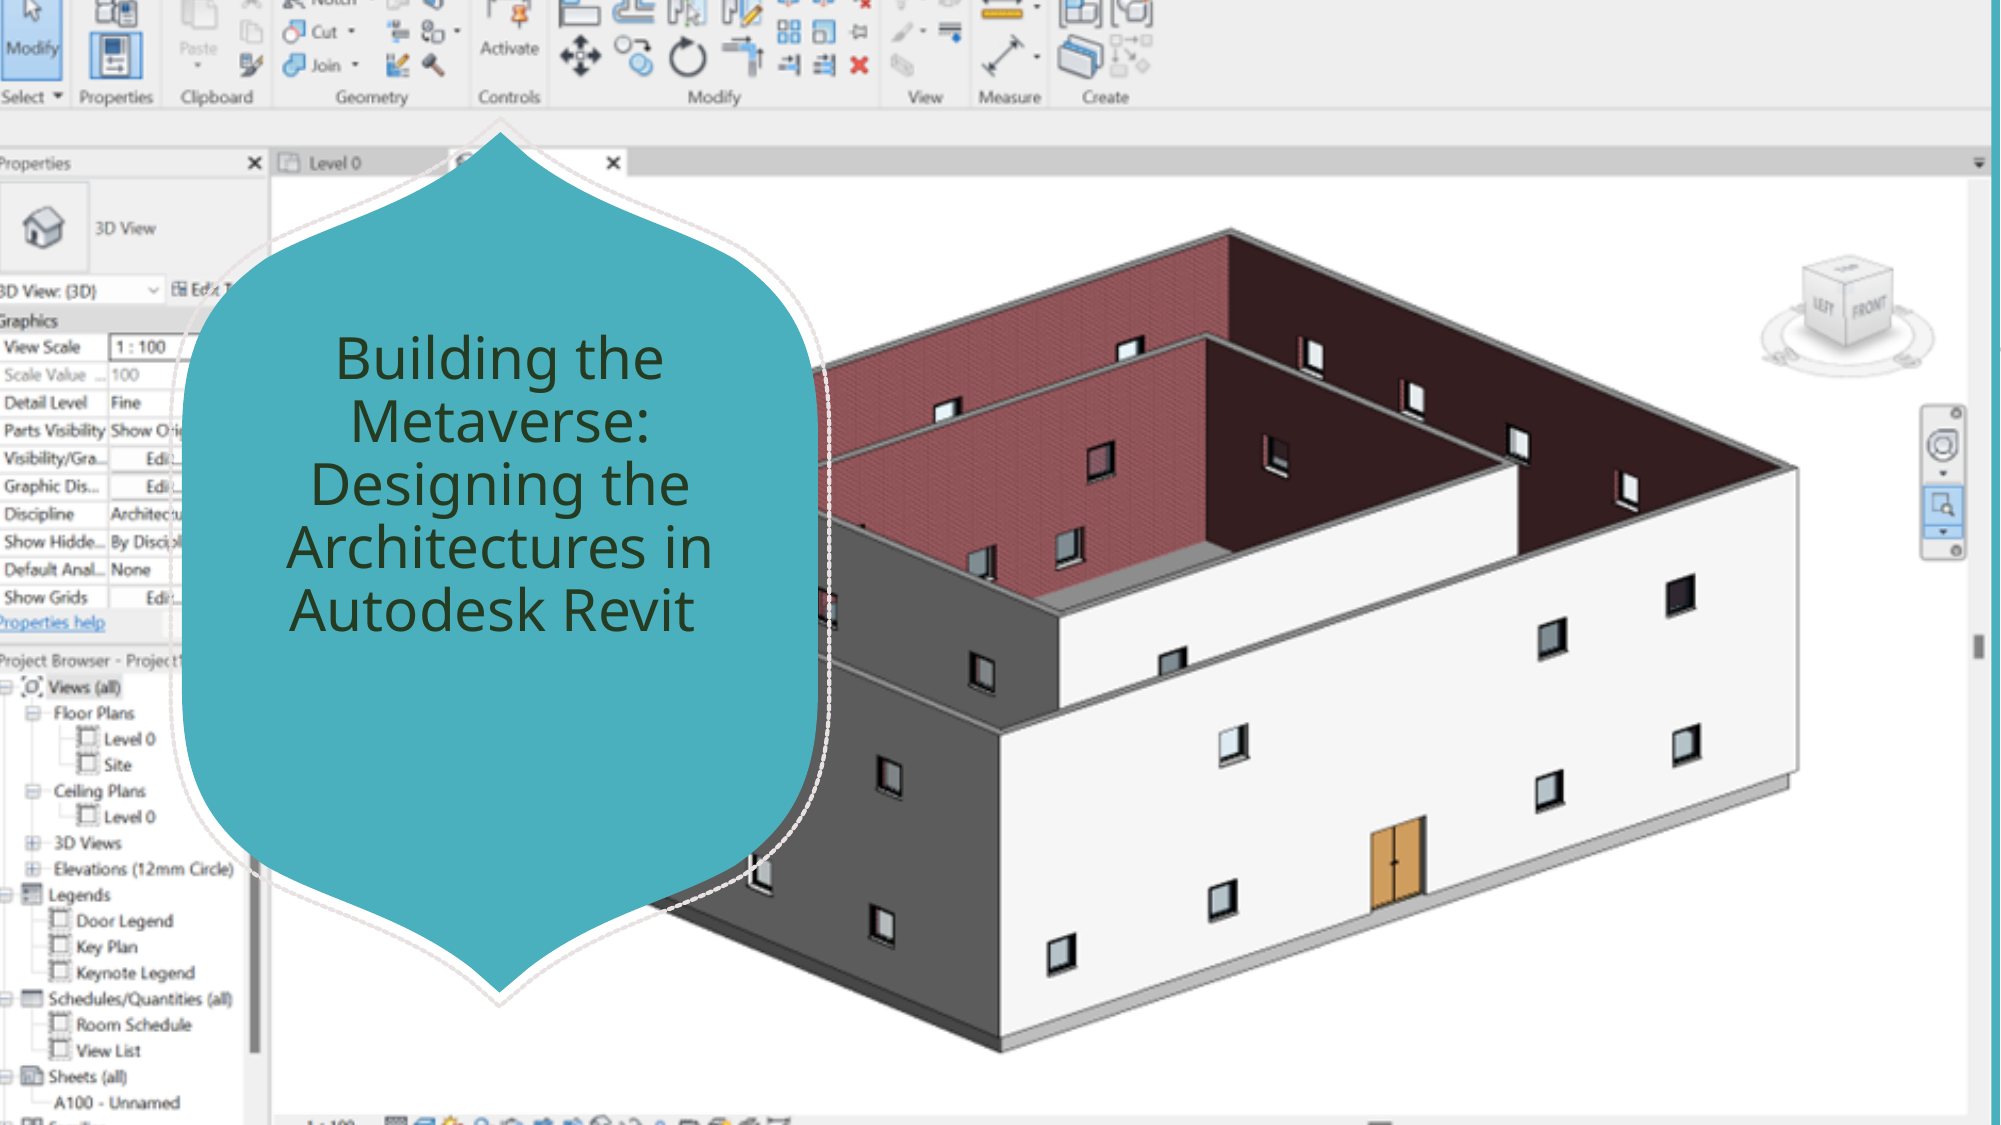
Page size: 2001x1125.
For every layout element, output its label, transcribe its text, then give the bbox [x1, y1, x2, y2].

title Building the Metaverse: Designing the Architectures in Autodesk Revit [241, 299, 759, 652]
text_box [181, 132, 818, 993]
picture [0, 0, 1992, 1125]
text_box [1992, 0, 2000, 1125]
